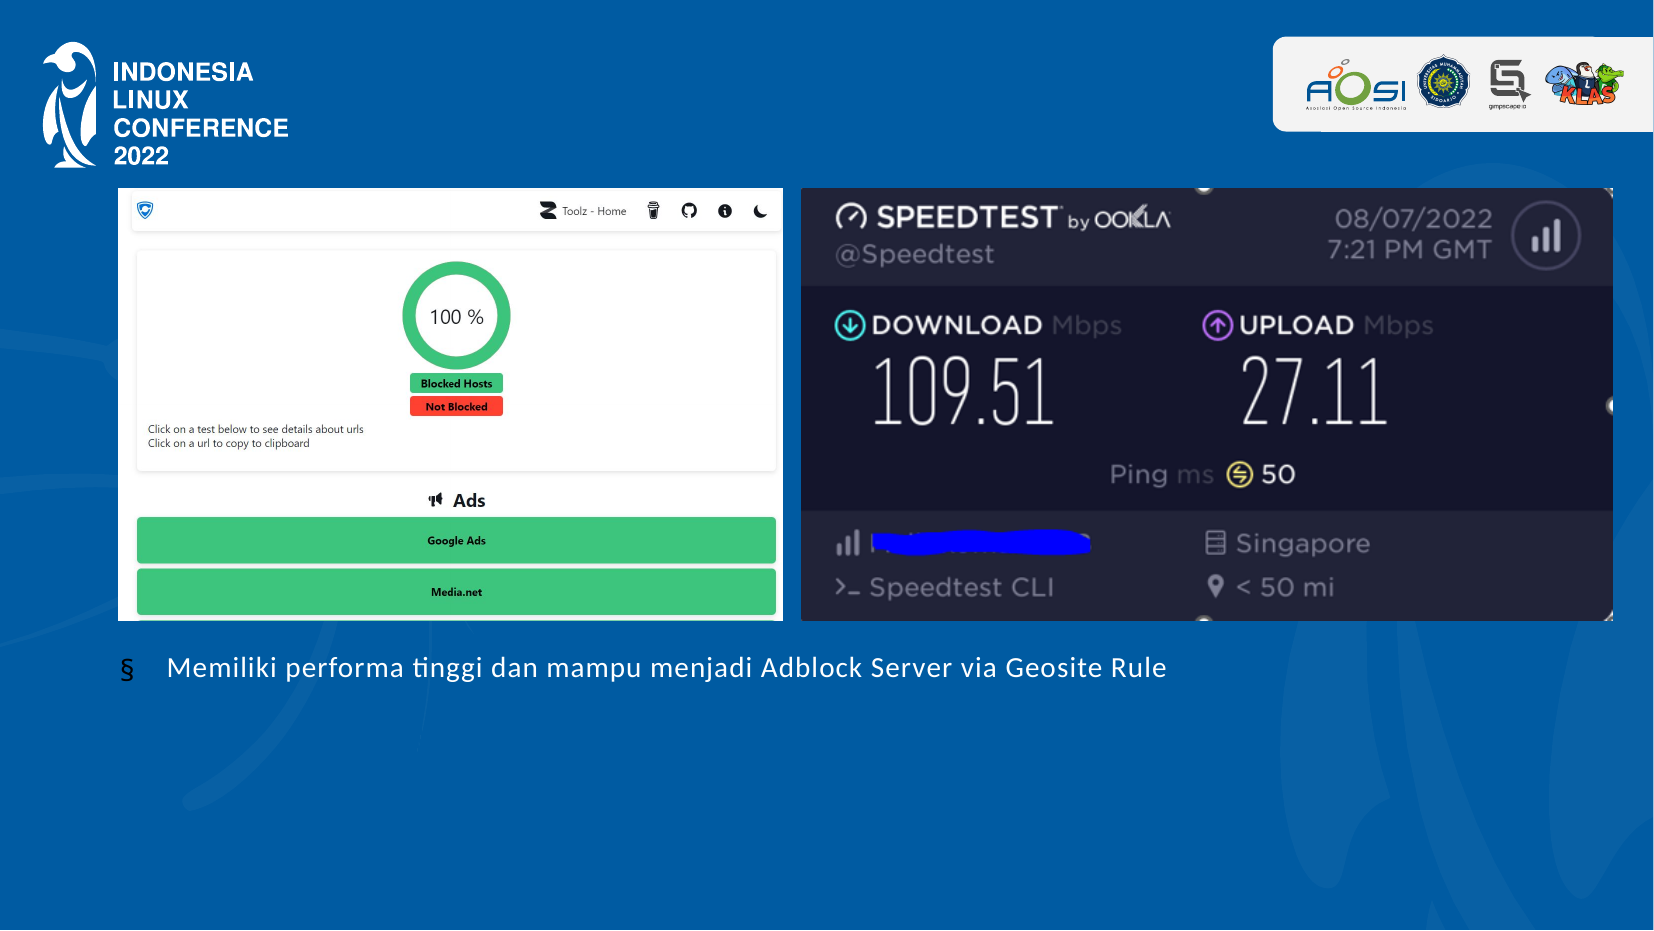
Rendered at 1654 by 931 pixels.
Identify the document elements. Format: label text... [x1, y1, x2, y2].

picture [1545, 62, 1624, 105]
text_box Memiliki performa tinggi dan mampu menjadi Adblock Server via Geosite Rule [104, 647, 1192, 877]
picture [118, 188, 783, 621]
picture [801, 188, 1613, 621]
picture [1416, 54, 1471, 108]
